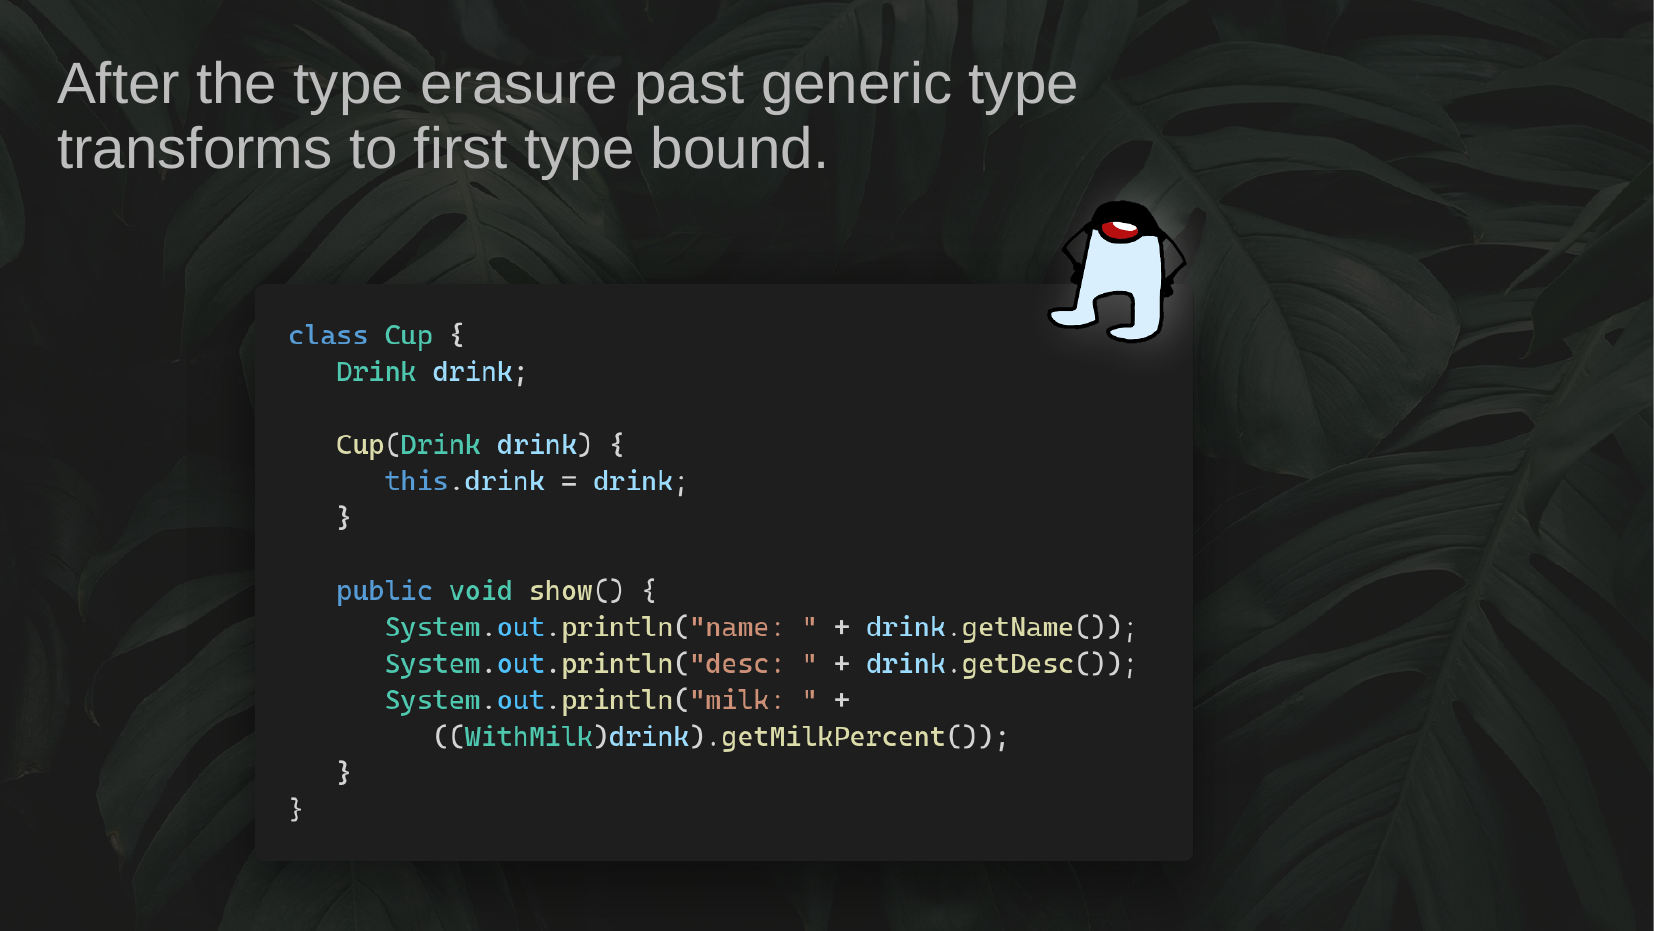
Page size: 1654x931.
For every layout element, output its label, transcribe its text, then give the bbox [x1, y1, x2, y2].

picture [0, 0, 1654, 931]
text_box After the type erasure past generic type transforms to first type bound. [42, 43, 1243, 189]
title The wildcards “super” [1192, 213, 1200, 327]
